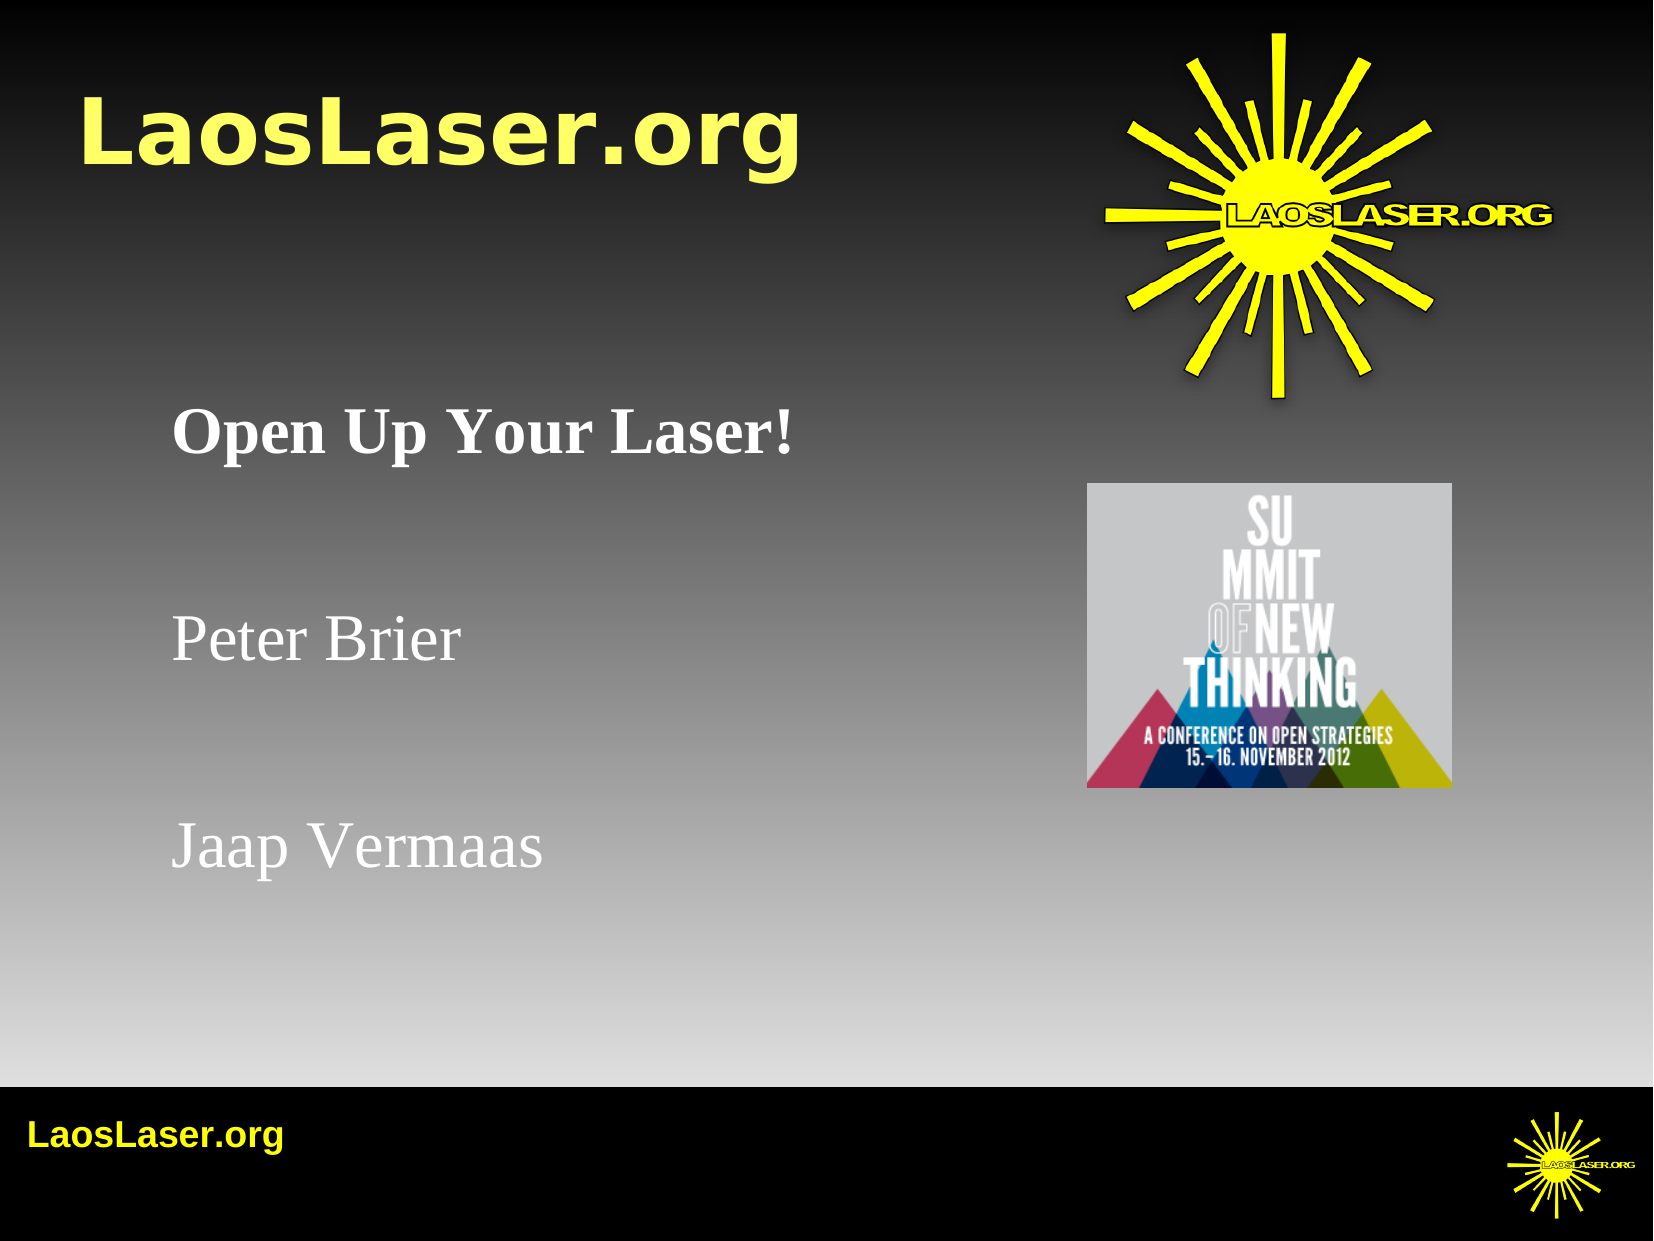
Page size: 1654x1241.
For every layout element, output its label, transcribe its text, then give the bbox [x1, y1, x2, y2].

picture [1502, 1108, 1640, 1225]
picture [1087, 483, 1452, 788]
list Open Up Your Laser! Peter Brier Jaap Vermaas [82, 290, 1571, 1051]
title LaosLaser.org [76, 36, 1087, 229]
picture [1087, 20, 1569, 420]
